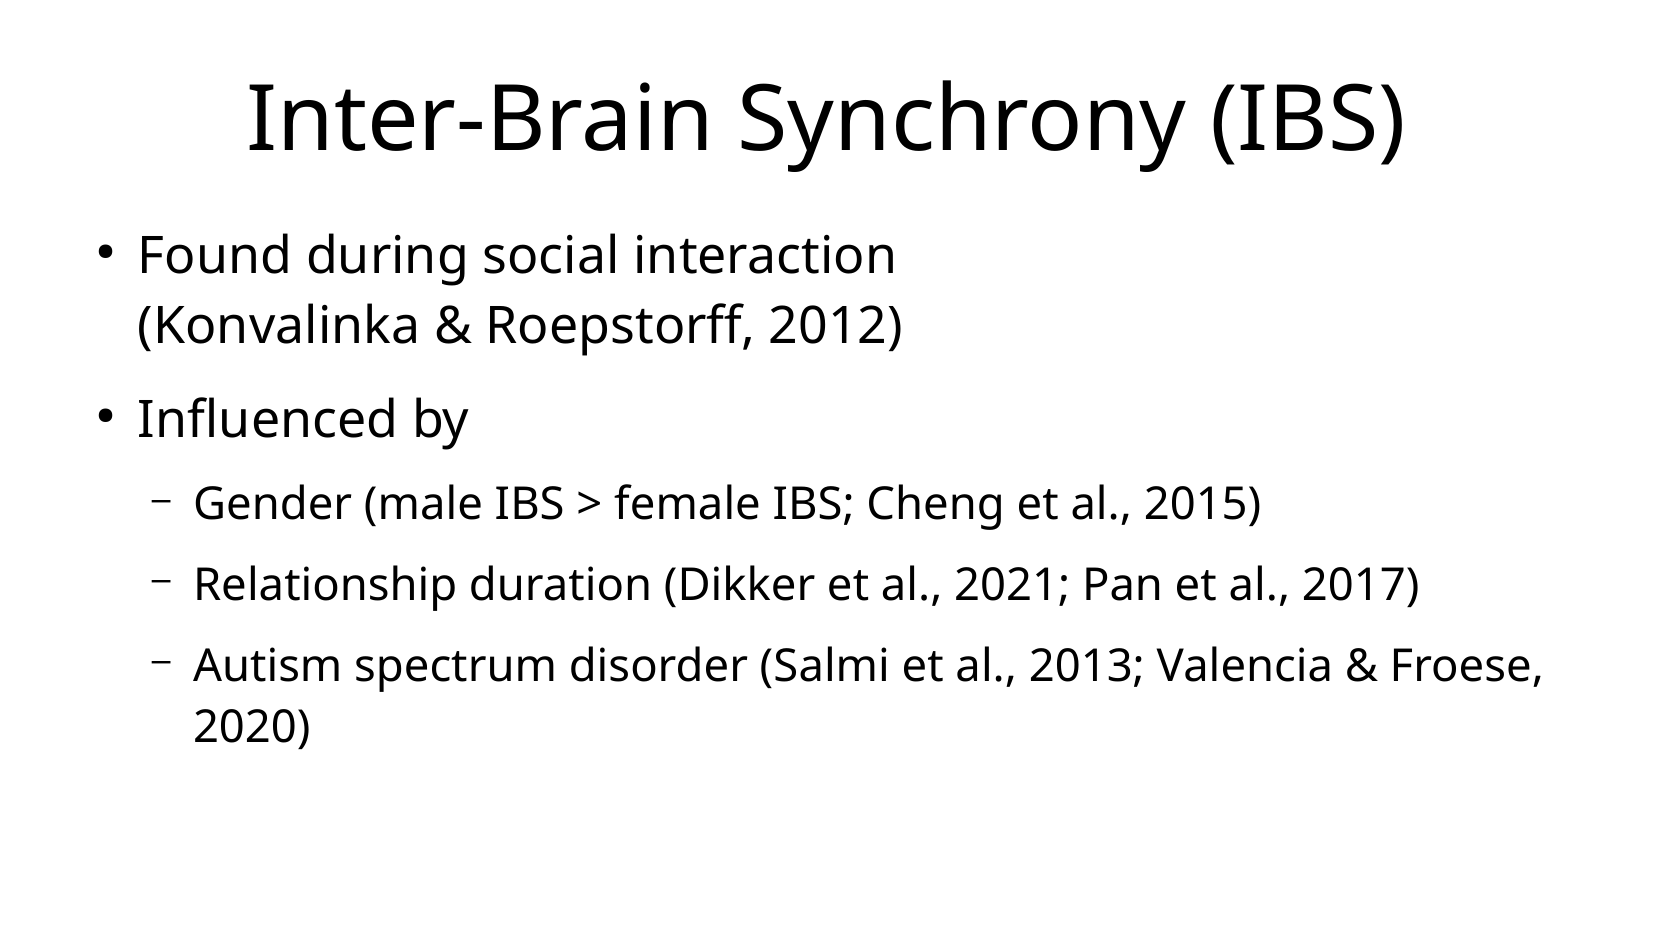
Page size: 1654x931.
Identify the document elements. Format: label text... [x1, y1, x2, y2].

list Found during social interaction (Konvalinka & Roepstorff, 2012) Influenced by Gender (male IBS > female IBS; Cheng et al., 2015) Relationship duration (Dikker et al., 2021; Pan et al., 2017) Autism spectrum disorder (Salmi et al., 2013; Valencia & Froese, 2020) [82, 217, 1571, 758]
title Inter-Brain Synchrony (IBS) [82, 37, 1571, 193]
